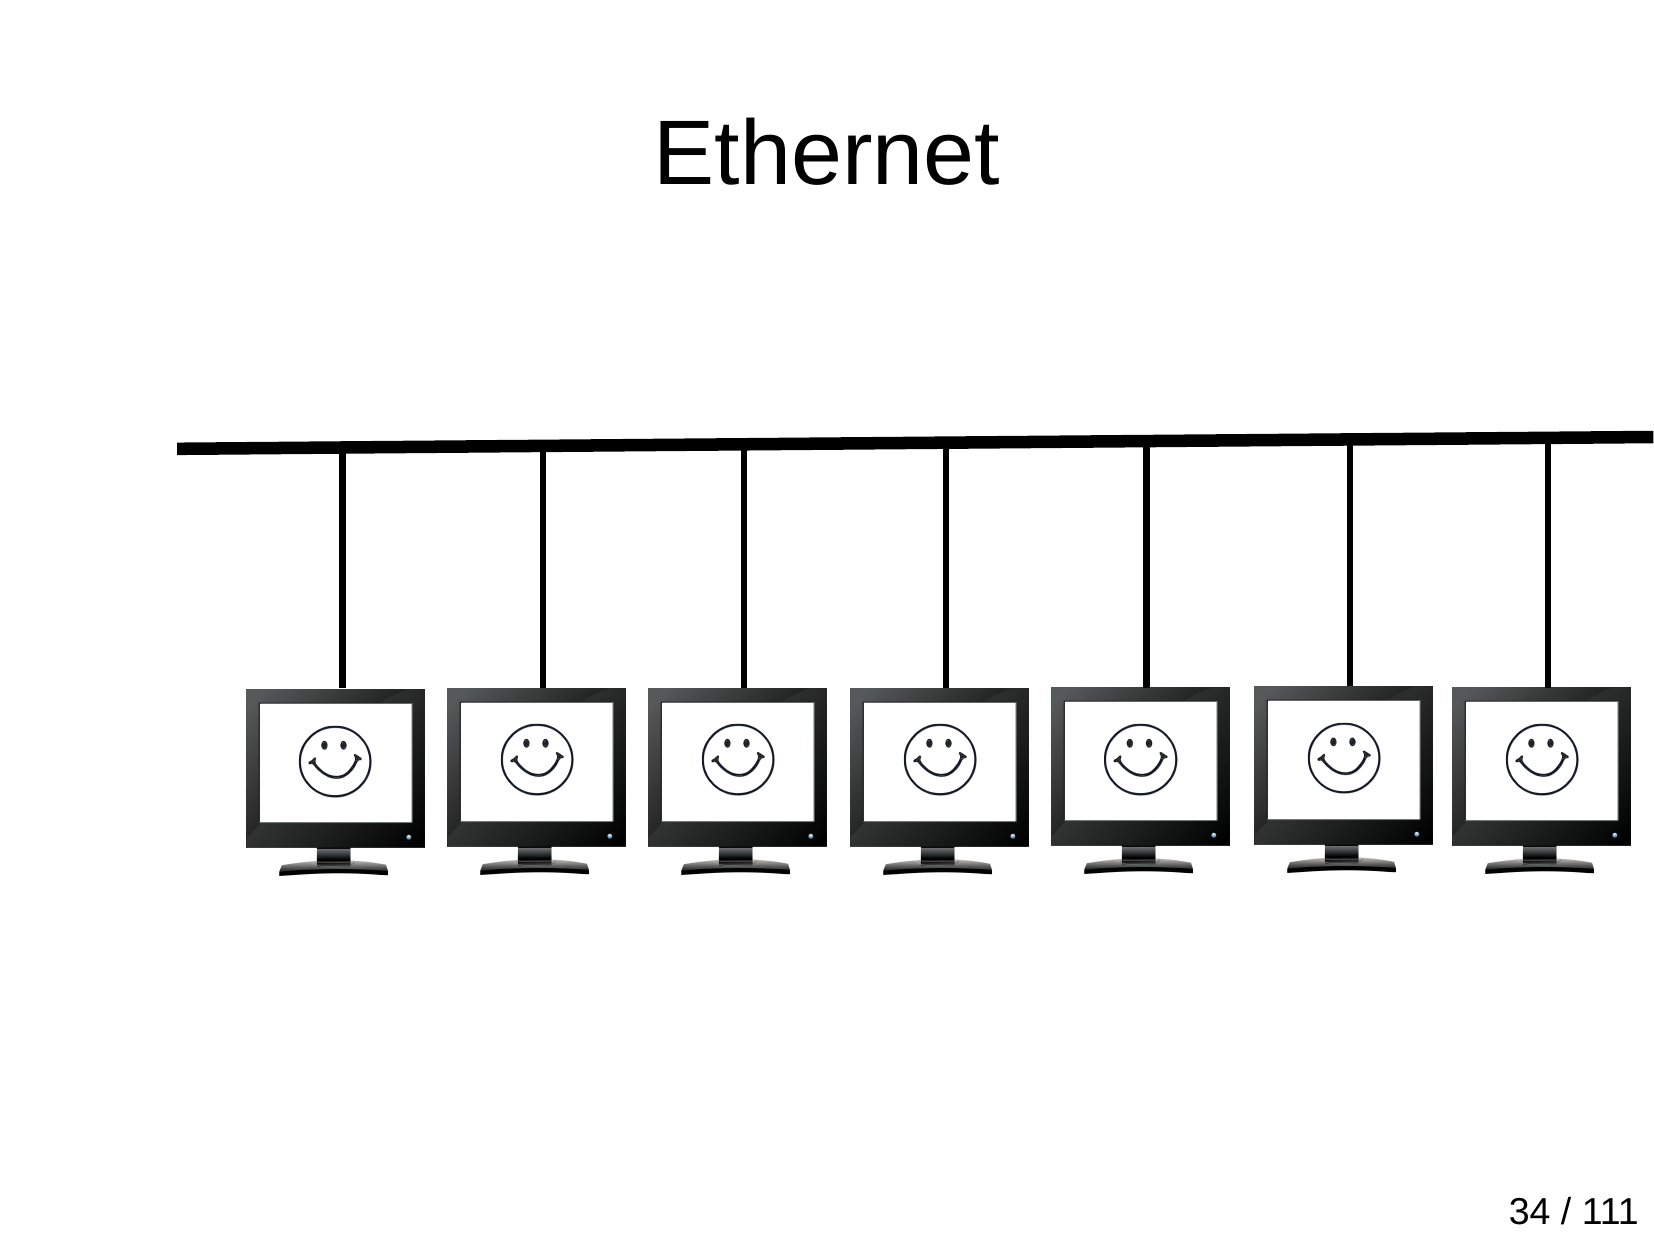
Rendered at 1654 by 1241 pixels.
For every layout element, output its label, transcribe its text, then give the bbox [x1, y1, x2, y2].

picture [850, 688, 1029, 875]
text_box [475, 704, 594, 794]
picture [648, 688, 827, 875]
text_box [676, 704, 795, 794]
title Ethernet [82, 49, 1571, 257]
picture [447, 688, 626, 875]
text_box [1281, 702, 1401, 792]
text_box [273, 705, 393, 795]
text_box [1480, 703, 1599, 794]
text_box [877, 704, 997, 794]
picture [1254, 686, 1433, 873]
text_box <number> / 111 [1380, 1183, 1654, 1241]
picture [246, 689, 425, 876]
picture [1452, 687, 1631, 875]
picture [1051, 687, 1230, 875]
text_box [1078, 703, 1198, 794]
